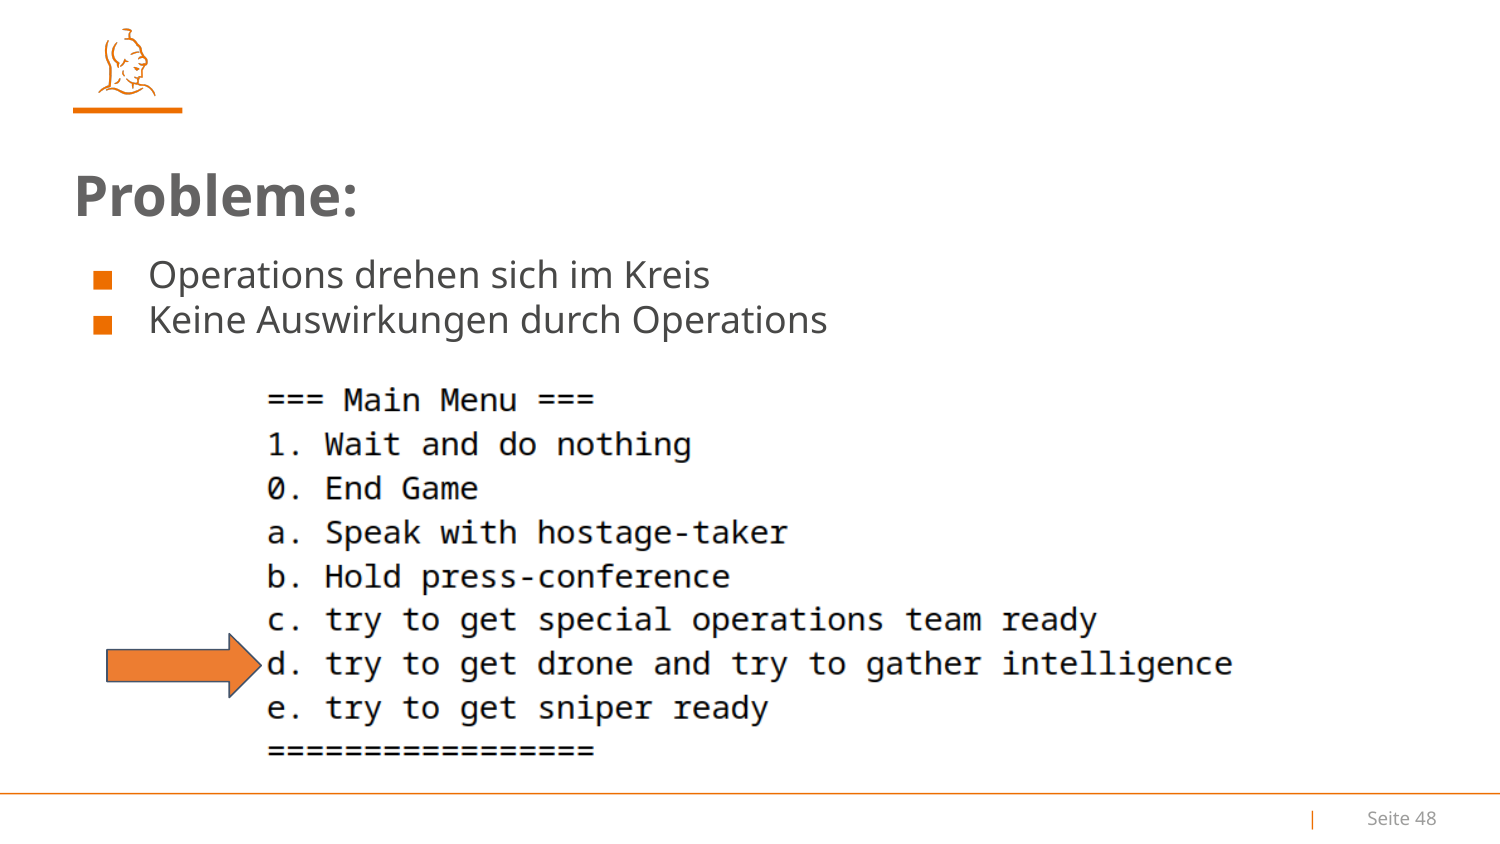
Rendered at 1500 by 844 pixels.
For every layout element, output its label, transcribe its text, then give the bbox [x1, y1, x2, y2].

picture [254, 381, 1246, 768]
picture [95, 26, 158, 98]
list Operations drehen sich im Kreis Keine Auswirkungen durch Operations [62, 245, 1036, 775]
list Probleme: [62, 155, 1230, 237]
text_box [107, 633, 262, 698]
